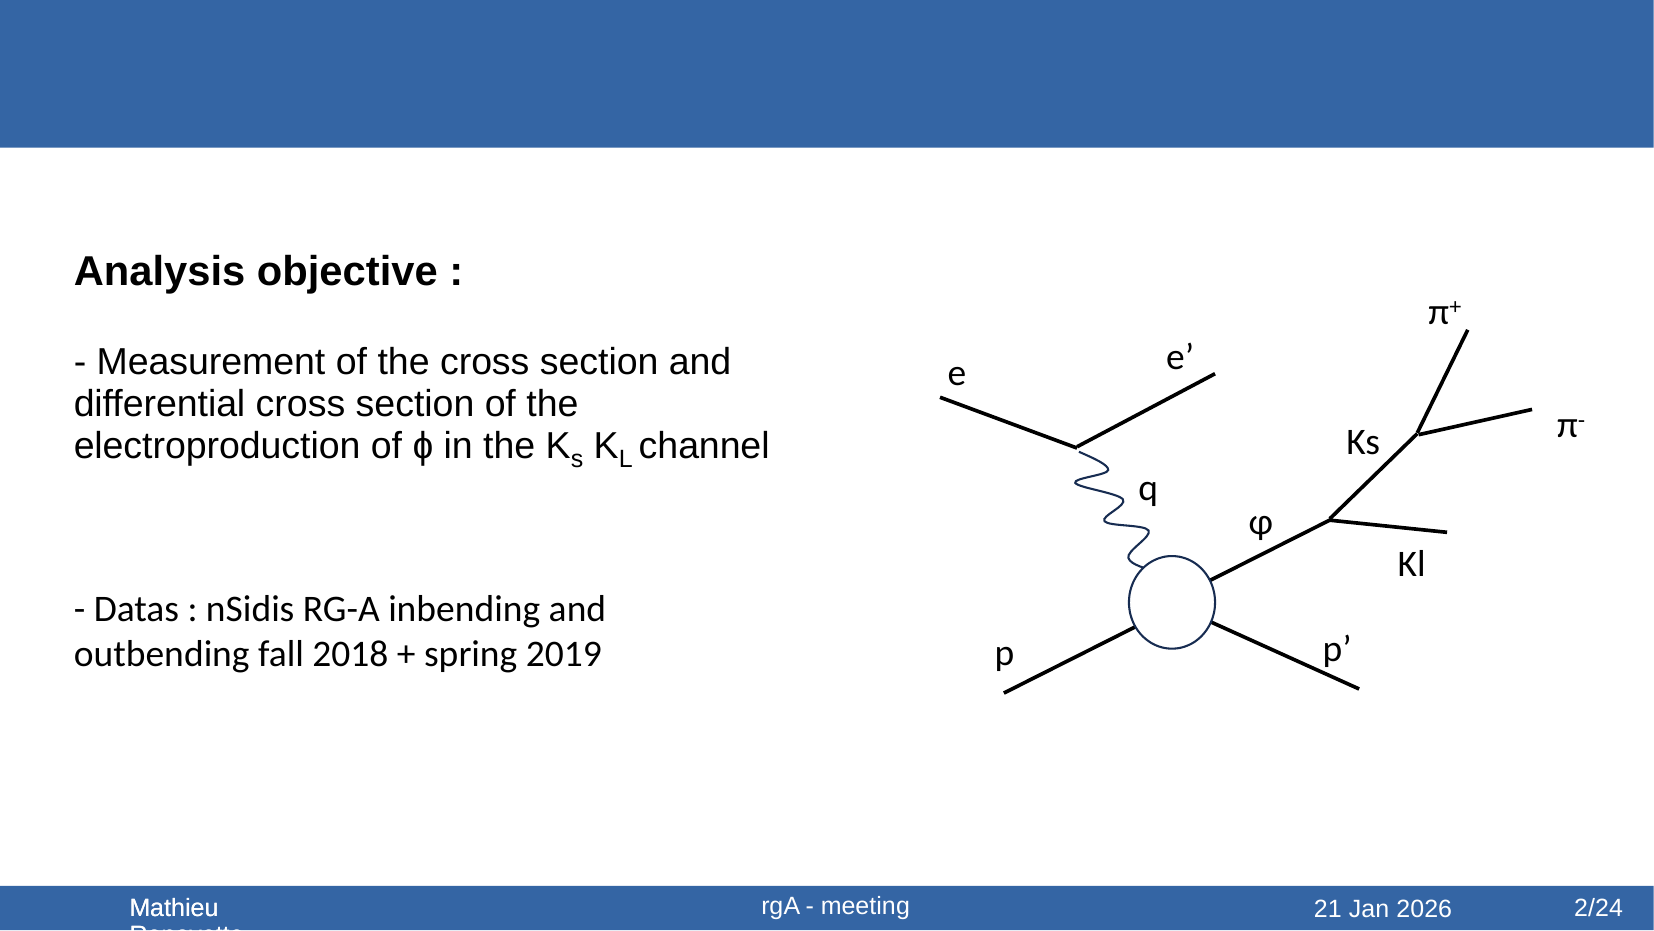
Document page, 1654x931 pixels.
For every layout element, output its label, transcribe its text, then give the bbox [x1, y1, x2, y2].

text_box ɸ [1233, 489, 1298, 551]
text_box [1128, 556, 1216, 649]
text_box e’ [1150, 324, 1262, 386]
text_box [226, 885, 1654, 931]
text_box e [932, 340, 995, 401]
text_box Mathieu Ronayette [114, 885, 355, 929]
text_box Analysis objective : - Measurement of the cross section and differential cross section of the electroproduction of ɸ in the Ks KL channel [59, 240, 827, 562]
text_box π+ [1413, 279, 1501, 340]
text_box [0, 885, 131, 931]
text_box - Datas : nSidis RG-A inbending and outbending fall 2018 + spring 2019 [59, 576, 638, 683]
text_box 21 Jan 2026 [1299, 887, 1536, 931]
text_box 2/24 [1559, 885, 1654, 930]
text_box Ks [1331, 409, 1419, 471]
text_box p’ [1307, 616, 1372, 678]
text_box q [1123, 455, 1188, 517]
text_box rgA - meeting [739, 884, 957, 929]
text_box [0, 0, 1654, 148]
text_box p [979, 620, 1044, 681]
text_box π- [1542, 392, 1630, 453]
text_box Kl [1382, 531, 1445, 593]
